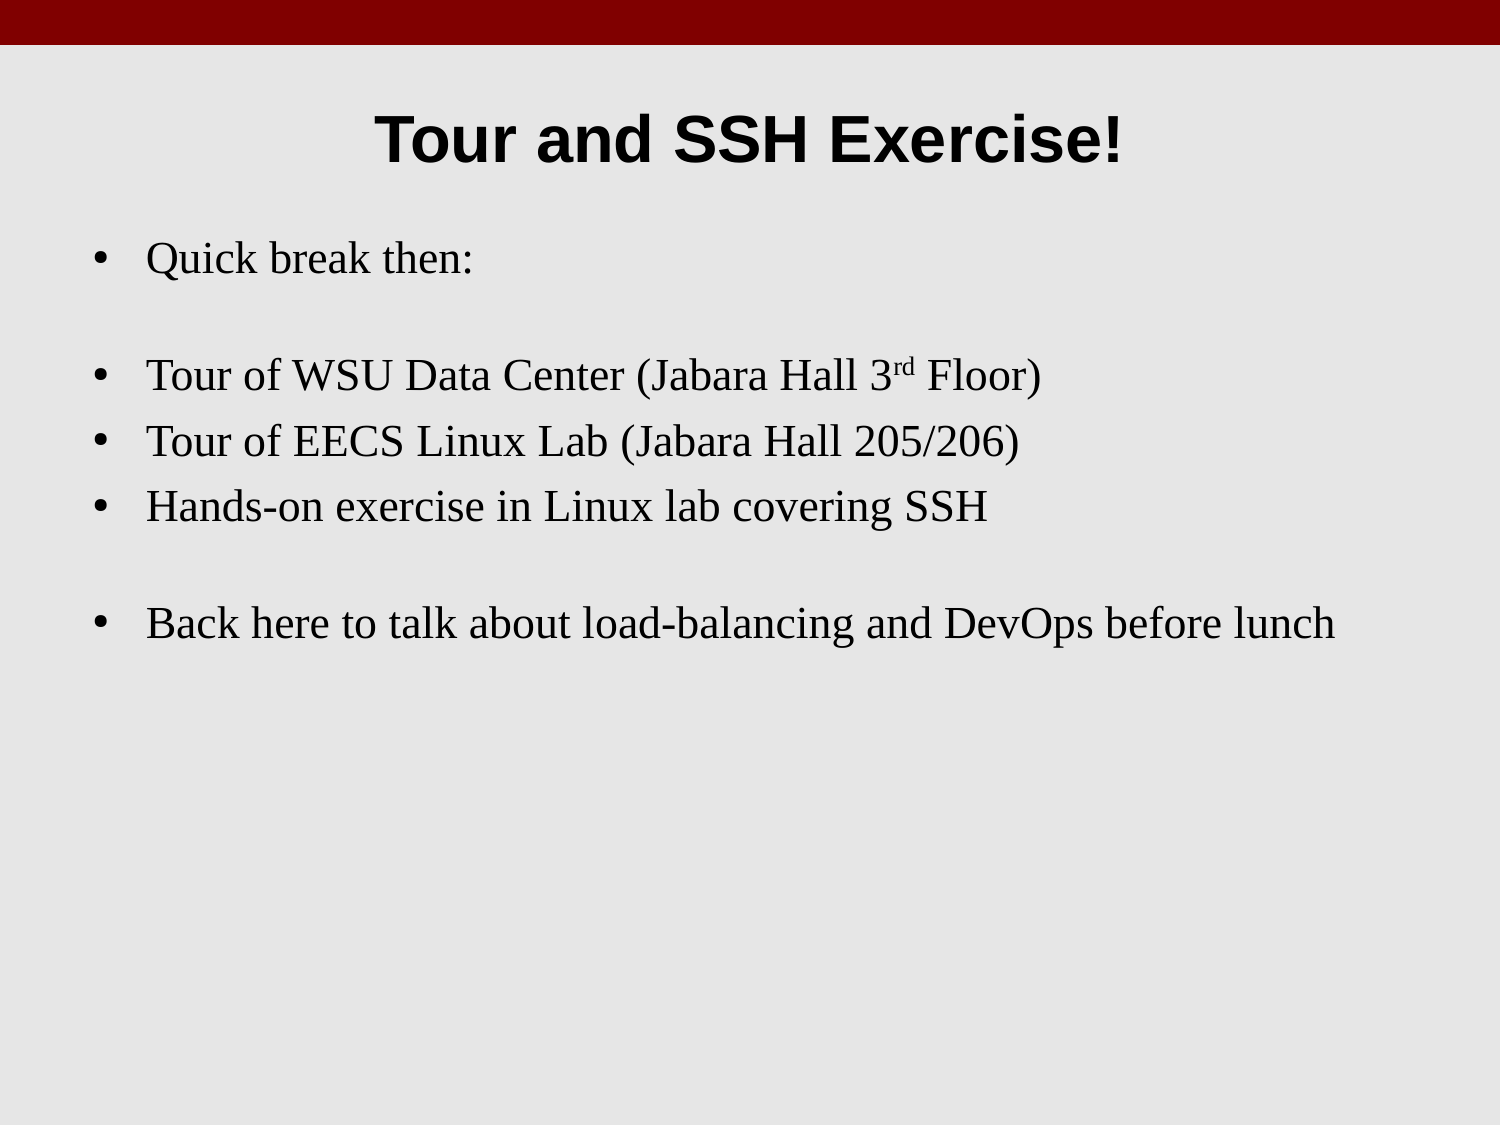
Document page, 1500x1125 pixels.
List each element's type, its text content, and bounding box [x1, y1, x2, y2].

title Tour and SSH Exercise! [75, 45, 1425, 233]
list Quick break then: Tour of WSU Data Center (Jabara Hall 3rd Floor) Tour of EECS Linux Lab (Jabara Hall 205/206) Hands-on exercise in Linux lab covering SSH Back here to talk about load-balancing and DevOps before lunch [75, 233, 1425, 1051]
